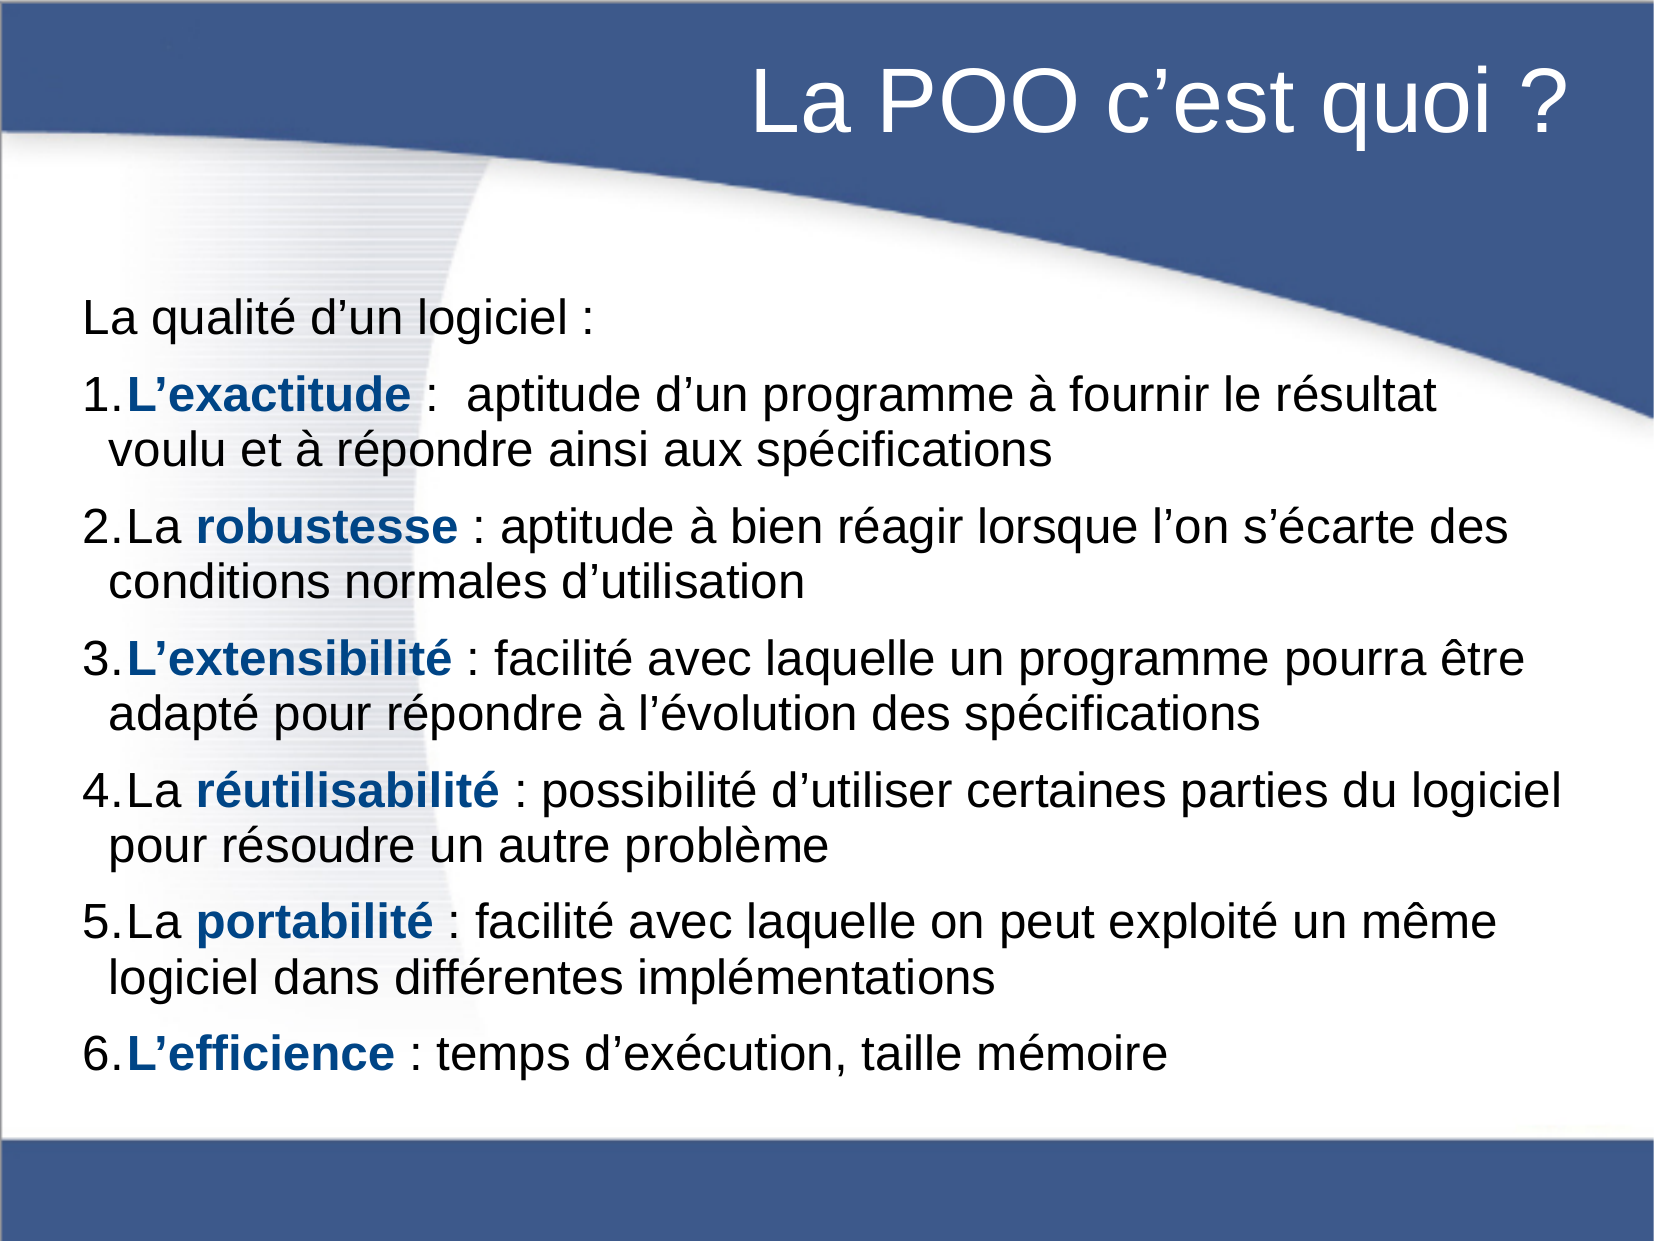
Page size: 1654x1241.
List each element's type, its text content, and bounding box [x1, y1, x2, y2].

picture [0, 0, 1654, 1241]
title La POO c’est quoi ? [82, 49, 1571, 257]
list La qualité d’un logiciel : L’exactitude : aptitude d’un programme à fournir le résultat voulu et à répondre ainsi aux spécifications La robustesse : aptitude à bien réagir lorsque l’on s’écarte des conditions normales d’utilisation L’extensibilité : facilité avec laquelle un programme pourra être adapté pour répondre à l’évolution des spécifications La réutilisabilité : possibilité d’utiliser certaines parties du logiciel pour résoudre un autre problème La portabilité : facilité avec laquelle on peut exploité un même logiciel dans différentes implémentations L’efficience : temps d’exécution, taille mémoire [82, 290, 1571, 1087]
